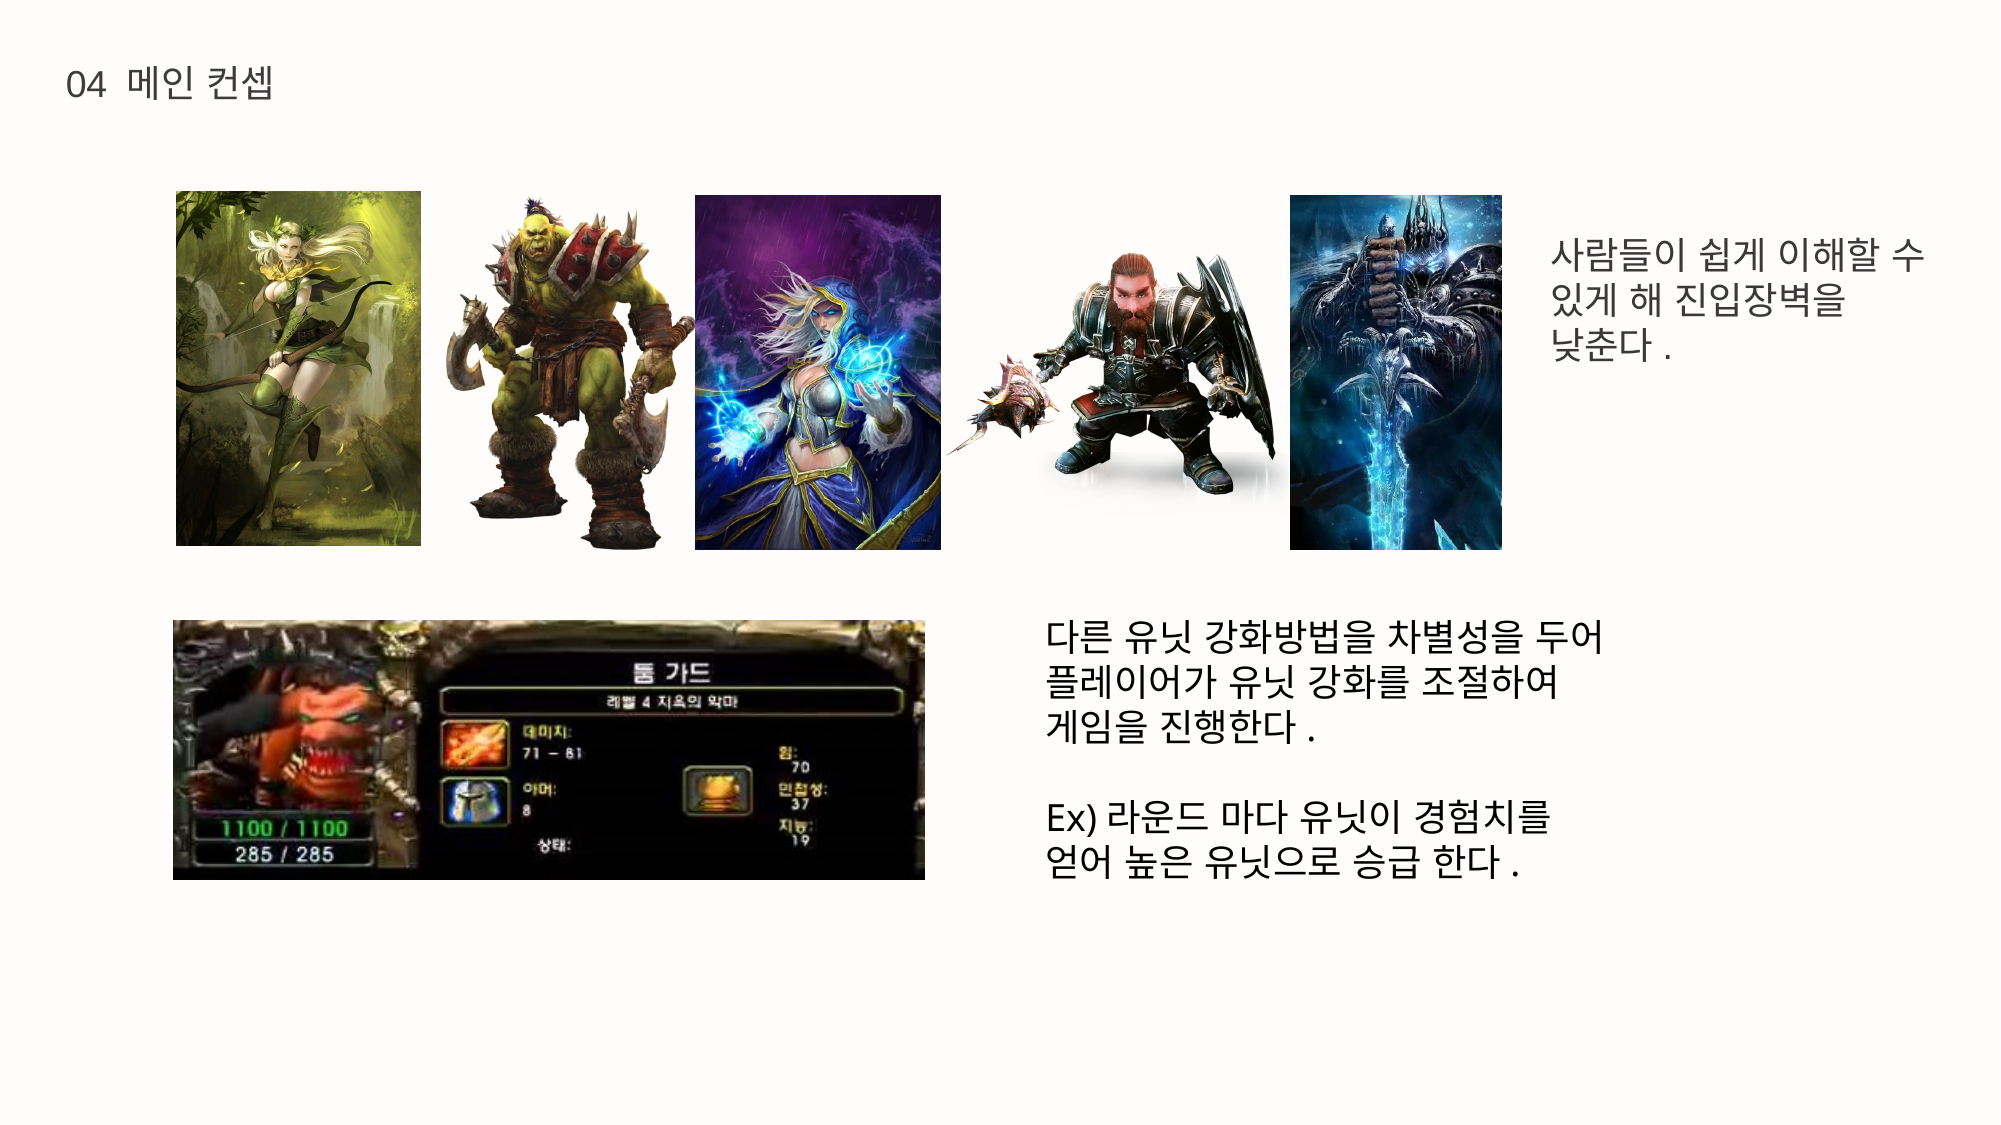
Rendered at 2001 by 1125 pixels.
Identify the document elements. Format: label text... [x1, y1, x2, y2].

picture [445, 195, 1502, 550]
text_box 사람들이 쉽게 이해할 수 있게 해 진입장벽을 낮춘다. [1535, 224, 1974, 377]
text_box 04 메인 컨셉 [50, 52, 296, 114]
text_box 다른 유닛 강화방법을 차별성을 두어 플레이어가 유닛 강화를 조절하여 게임을 진행한다. Ex)라운드 마다 유닛이 경험치를 얻어 높은 유닛으로 승급 한다. [1030, 606, 1626, 895]
picture [176, 191, 421, 546]
picture [173, 620, 925, 880]
picture [1494, 487, 1502, 505]
